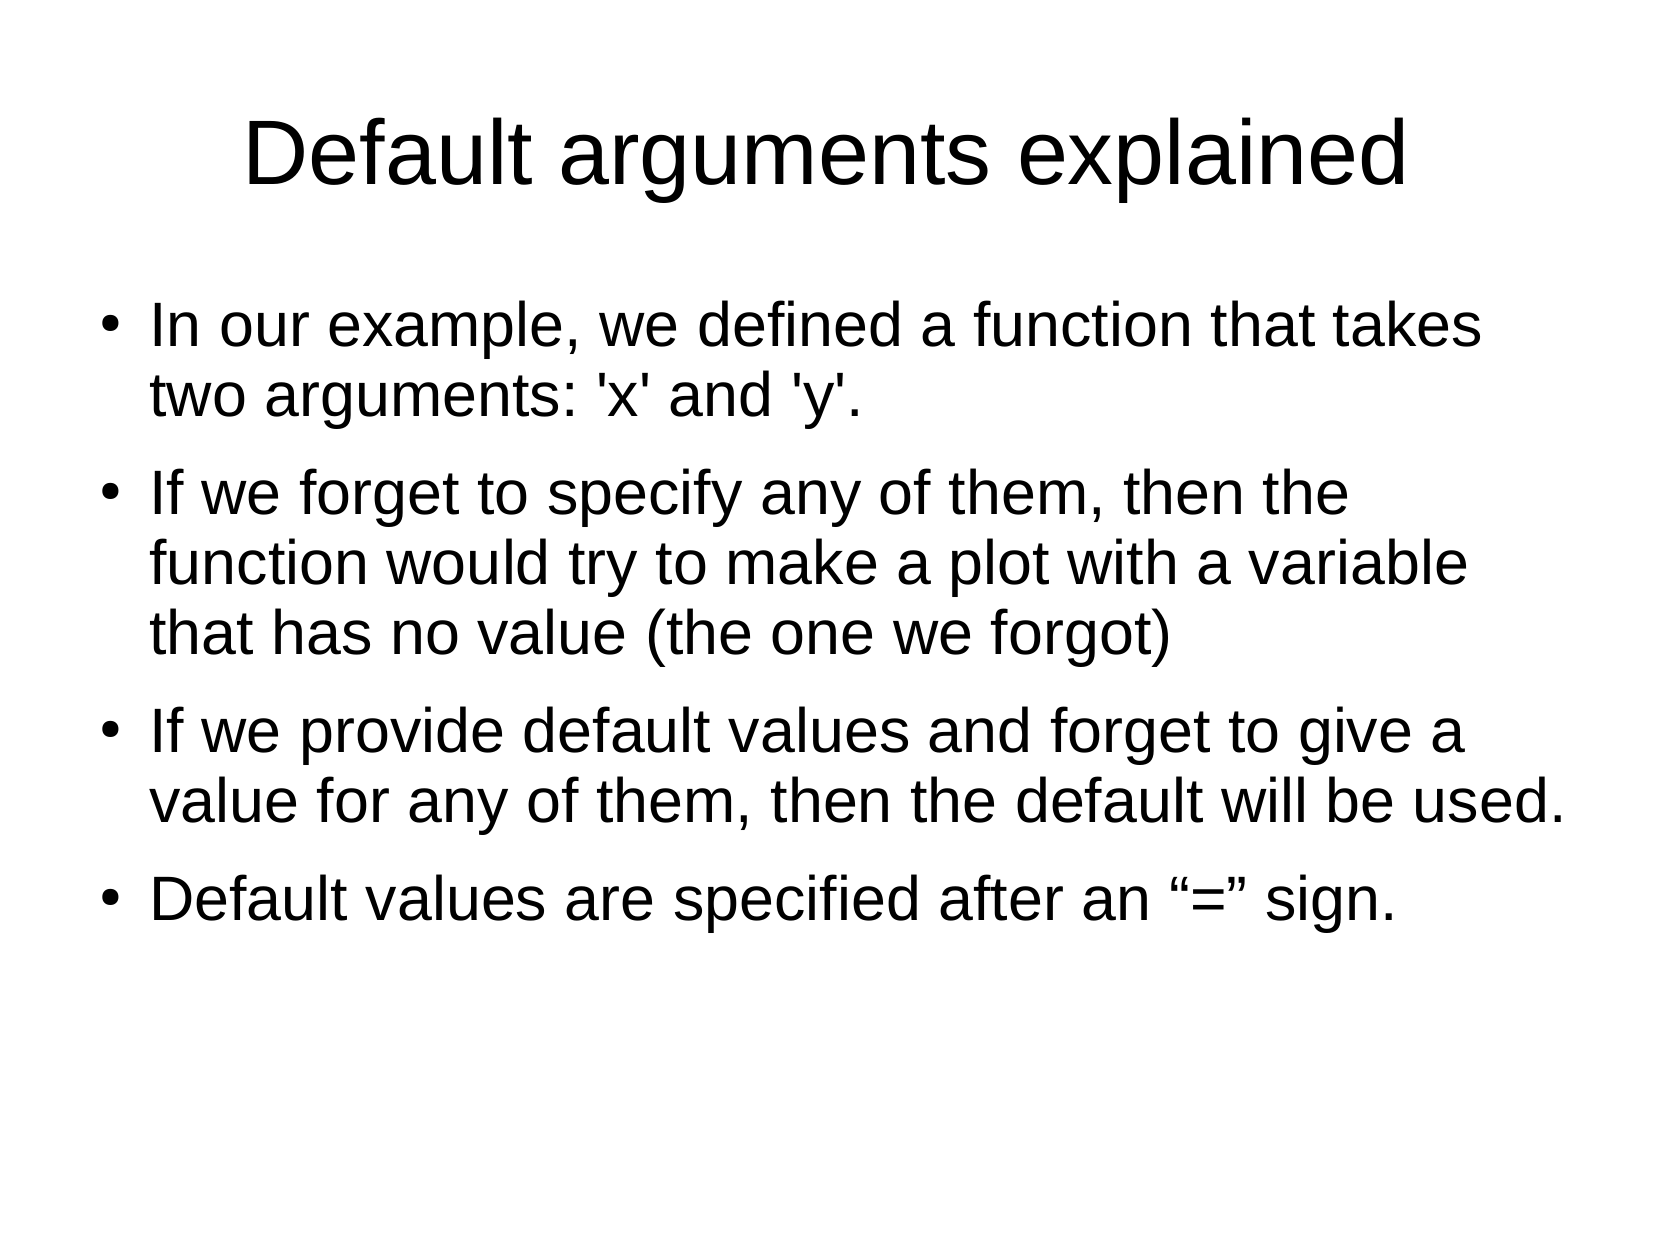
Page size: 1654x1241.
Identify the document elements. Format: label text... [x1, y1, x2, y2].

title Default arguments explained [82, 49, 1571, 257]
list In our example, we defined a function that takes two arguments: 'x' and 'y'. If we forget to specify any of them, then the function would try to make a plot with a variable that has no value (the one we forgot) If we provide default values and forget to give a value for any of them, then the default will be used. Default values are specified after an “=” sign. [82, 290, 1571, 1010]
